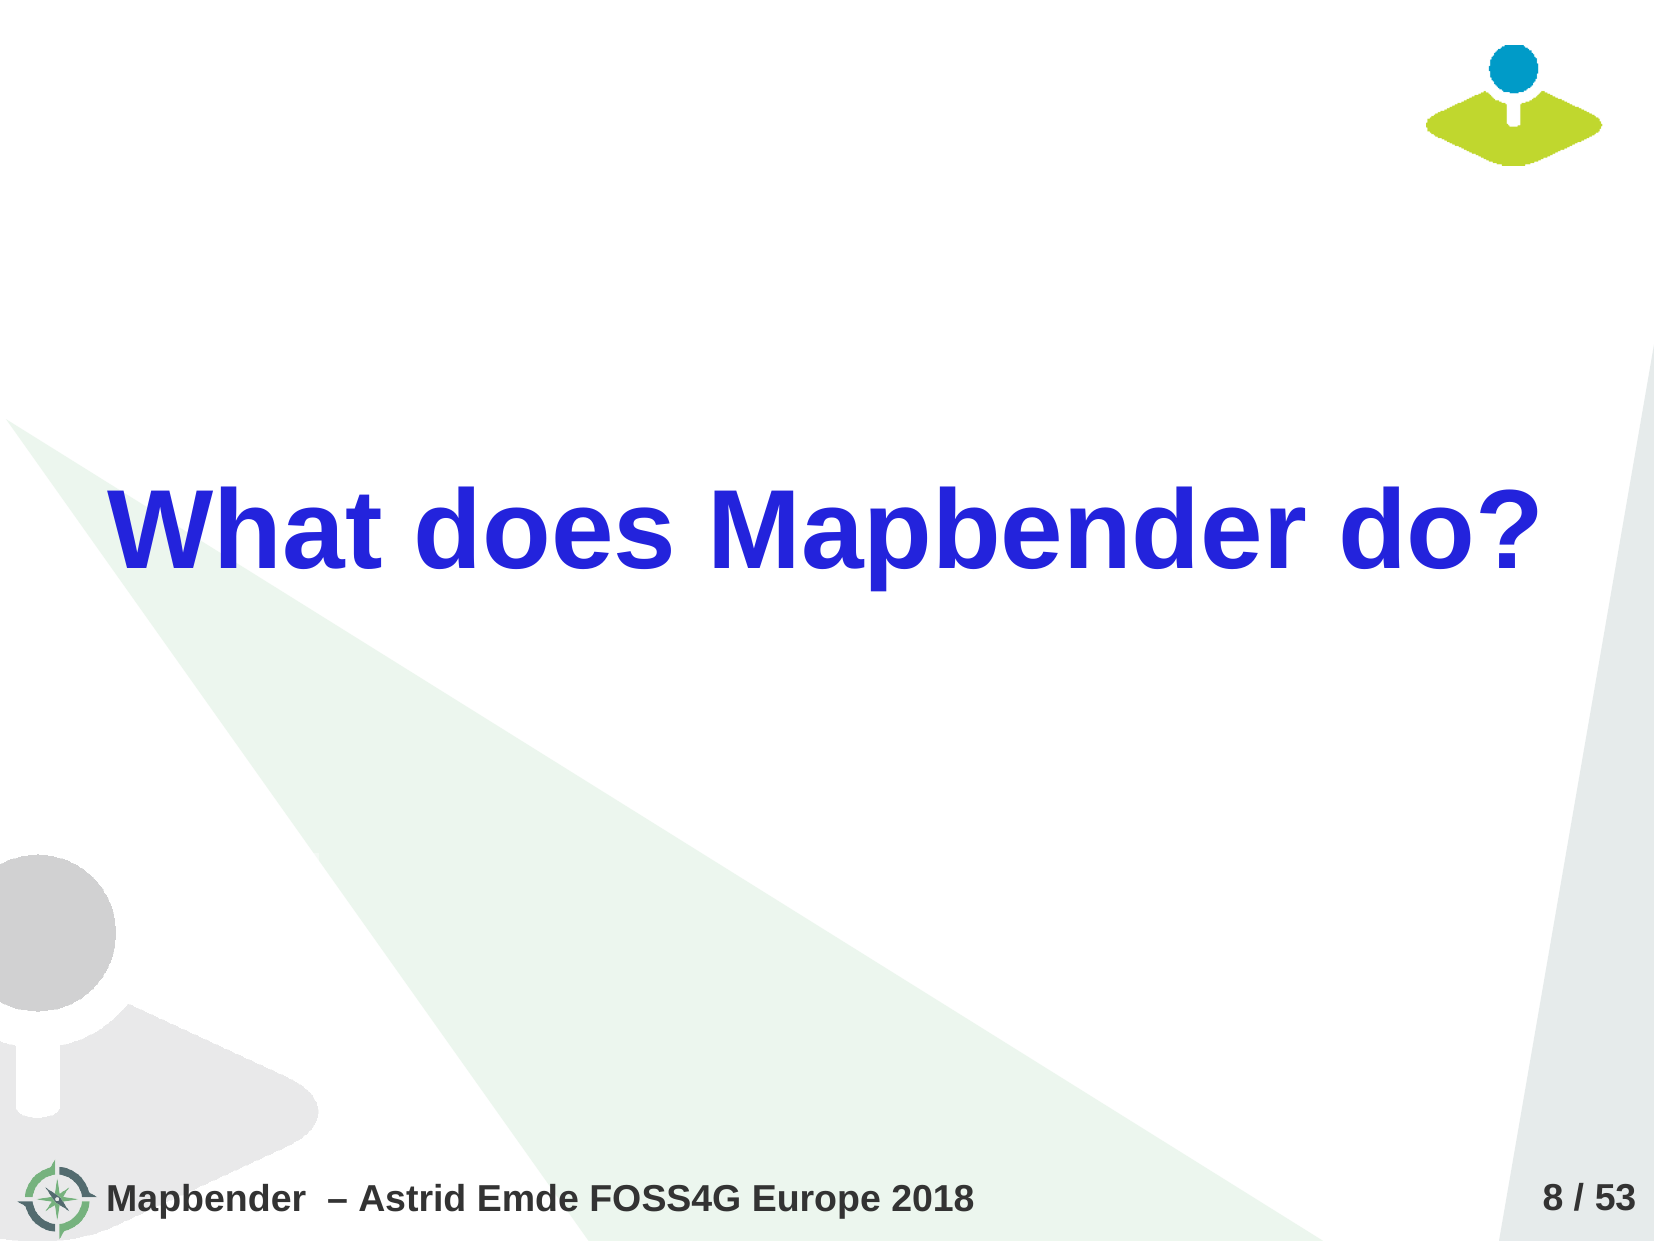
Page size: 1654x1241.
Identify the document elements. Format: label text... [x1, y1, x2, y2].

subtitle What does Mapbender do? [82, 49, 1571, 1010]
picture [16, 1158, 98, 1240]
picture [1426, 45, 1504, 49]
picture [1525, 45, 1604, 166]
